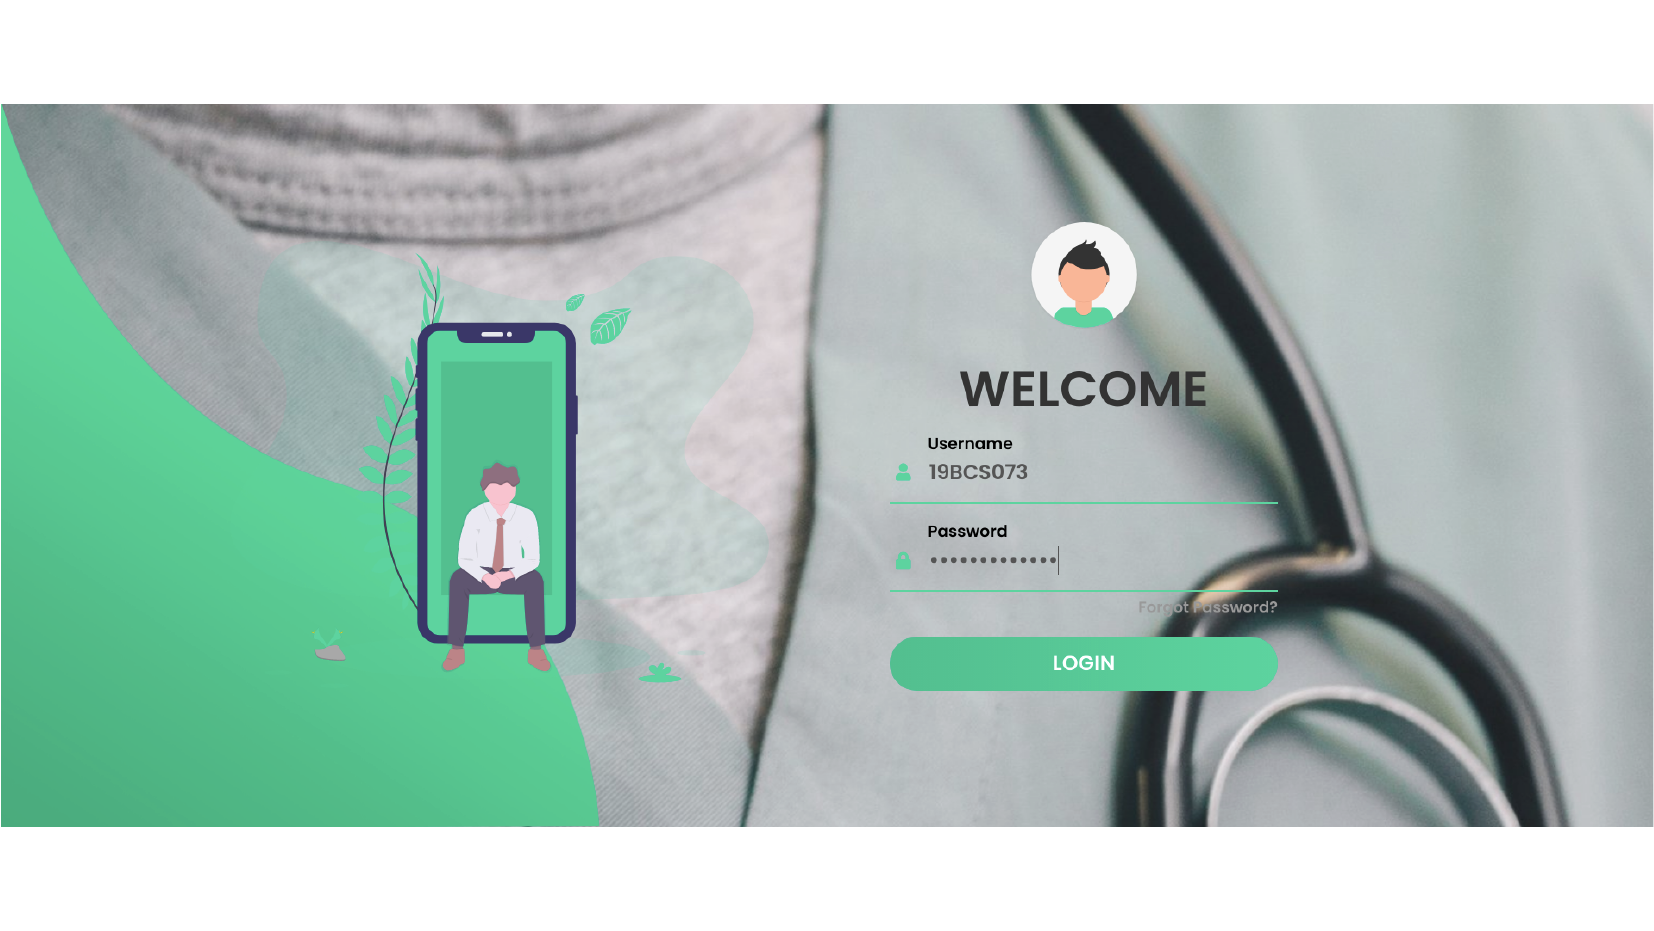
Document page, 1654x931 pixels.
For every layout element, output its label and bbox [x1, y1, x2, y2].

picture [1, 104, 1654, 827]
